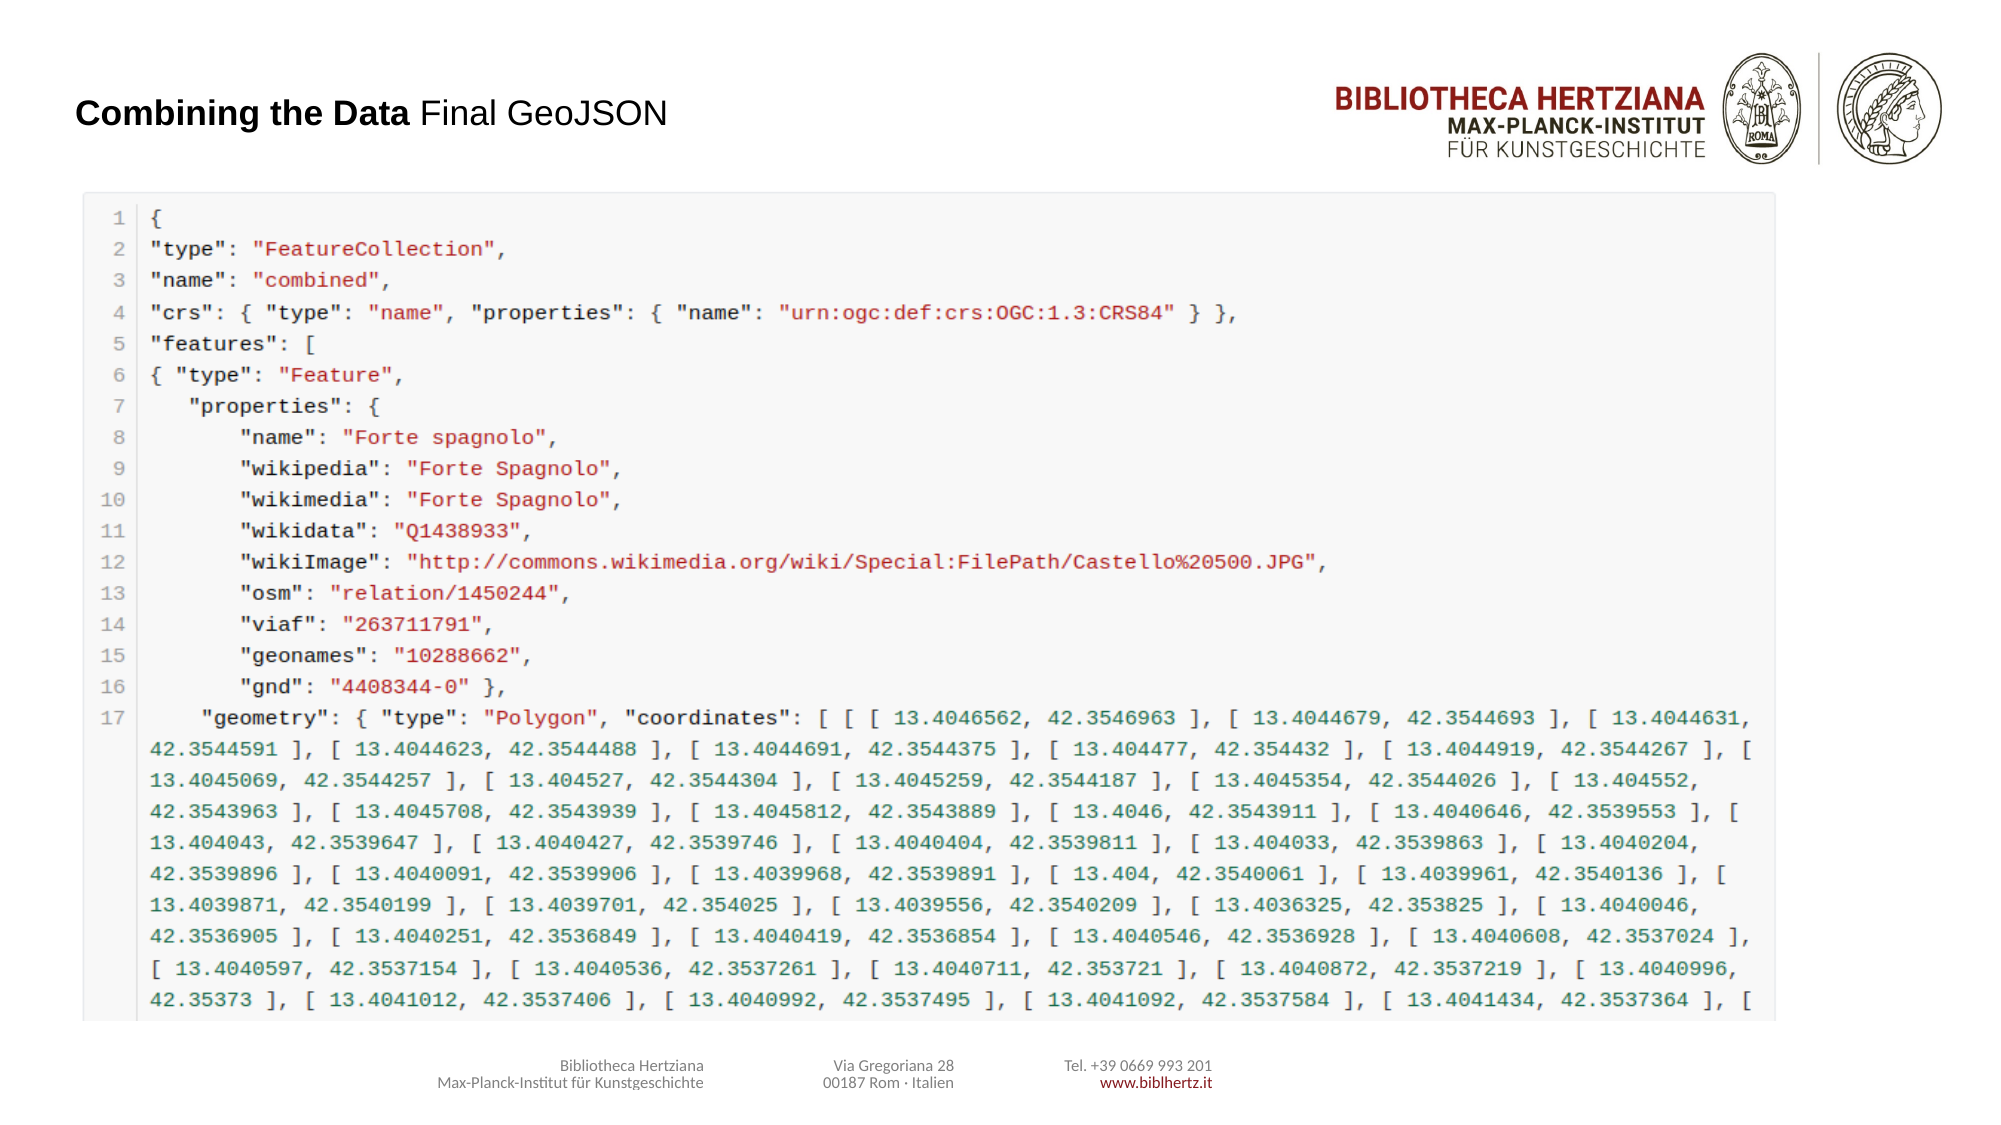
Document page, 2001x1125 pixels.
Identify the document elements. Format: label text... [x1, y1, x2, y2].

picture [1237, 37, 1951, 182]
title Combining the Data Final GeoJSON [75, 75, 1276, 150]
picture [74, 184, 1785, 1021]
